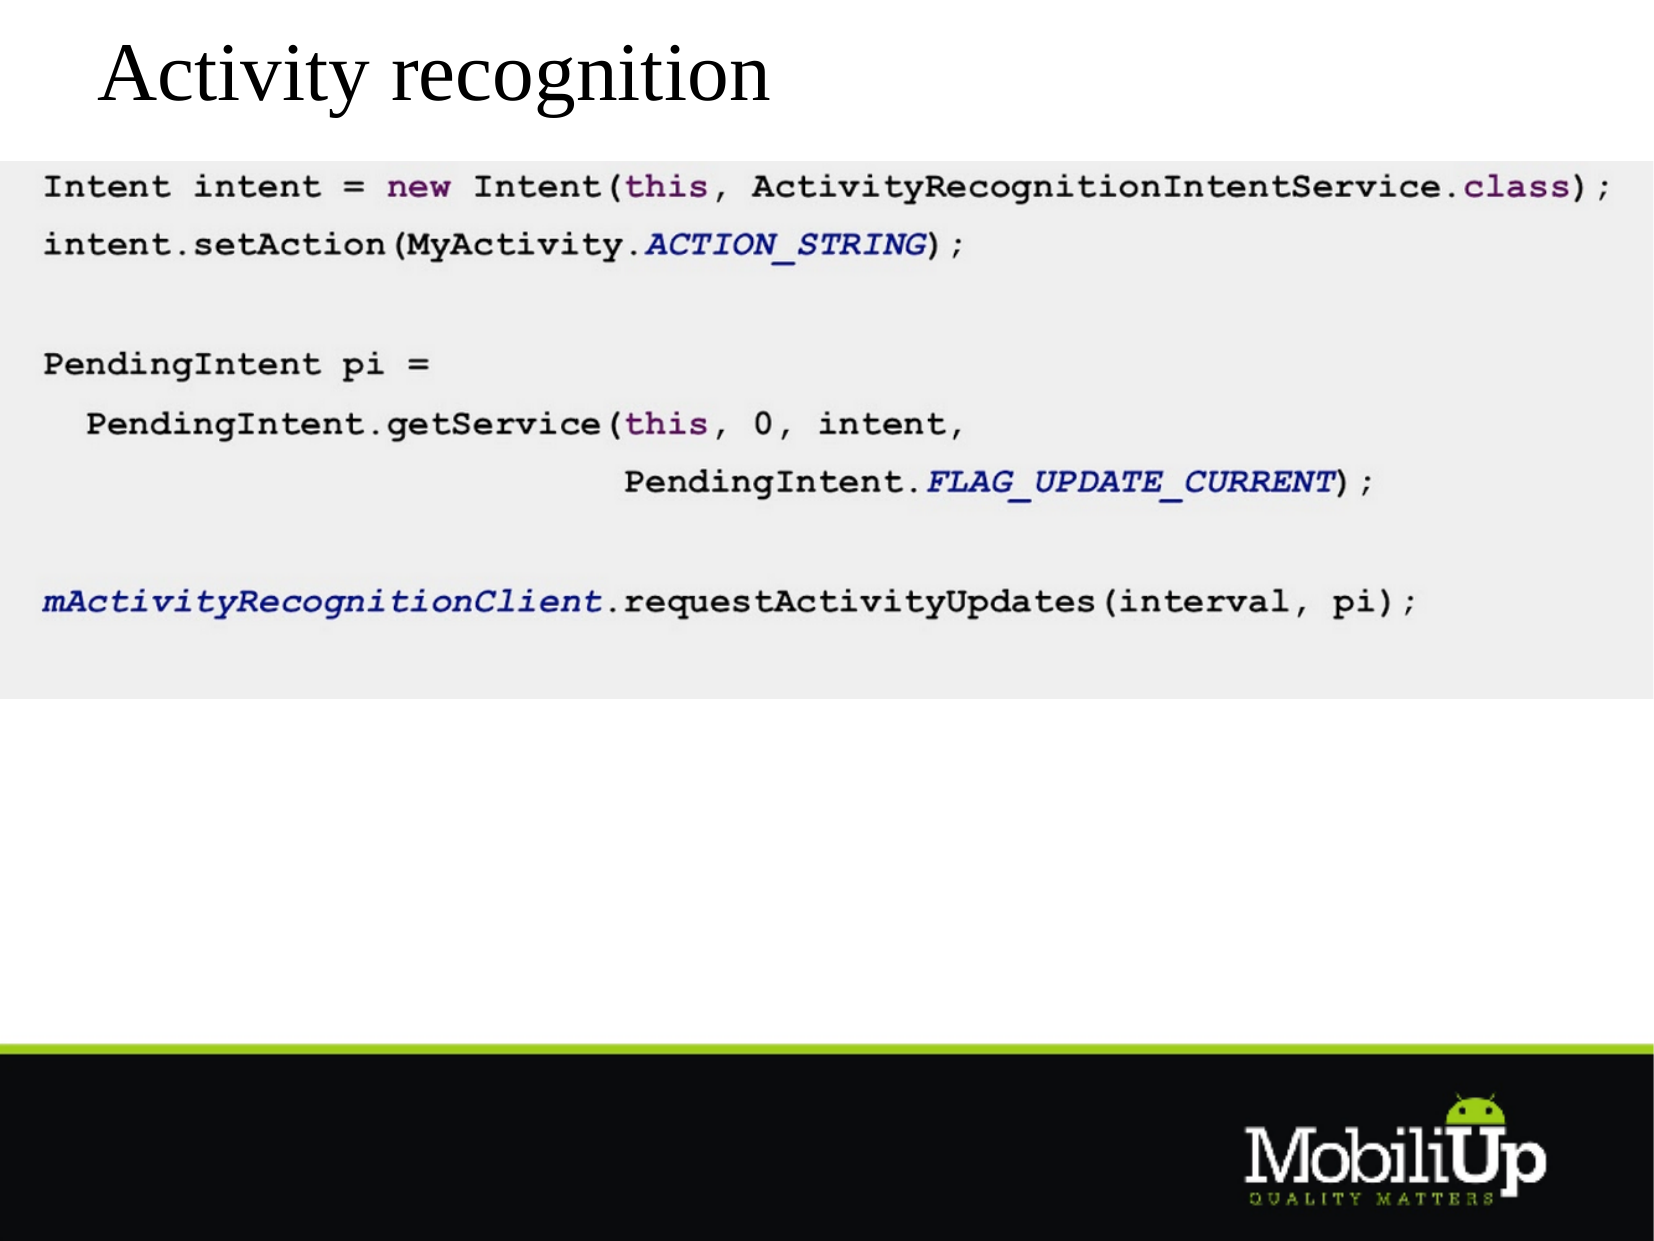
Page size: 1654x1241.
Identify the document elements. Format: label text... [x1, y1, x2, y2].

title Activity recognition [82, 9, 1571, 125]
picture [0, 0, 1654, 1241]
